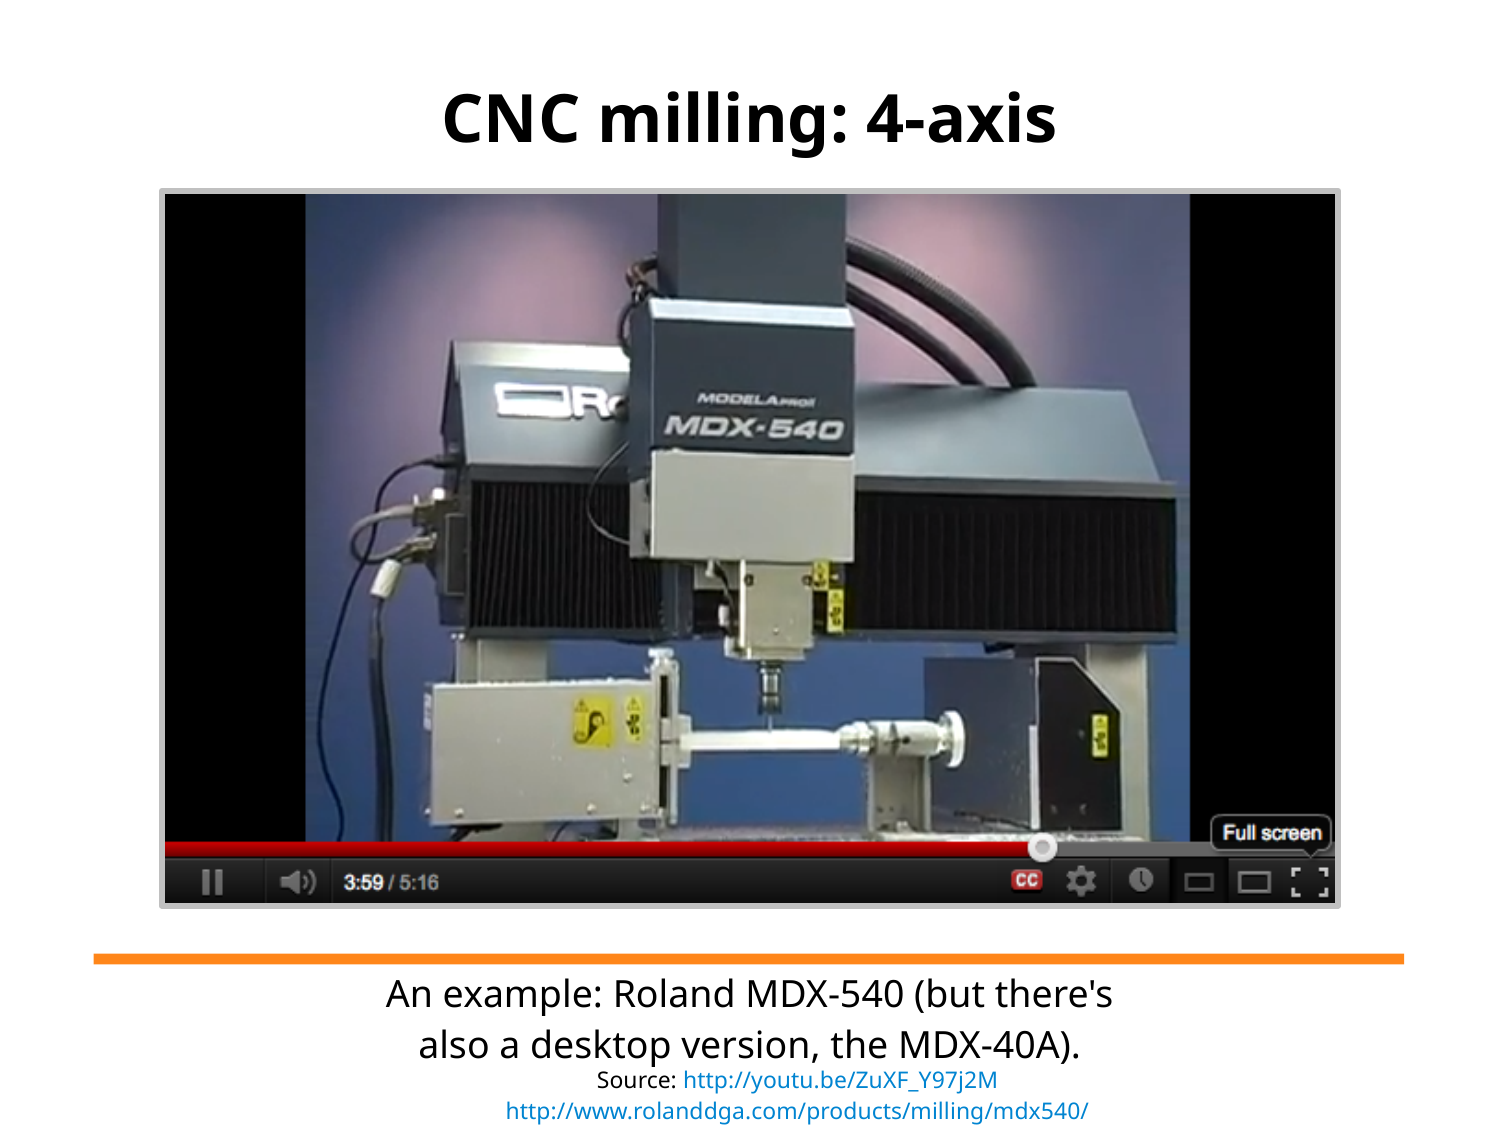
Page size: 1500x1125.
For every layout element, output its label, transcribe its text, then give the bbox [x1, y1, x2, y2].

title CNC milling: 4-axis [75, 44, 1426, 188]
picture [0, 0, 1500, 1125]
text_box Source: http://youtu.be/ZuXF_Y97j2M http://www.rolanddga.com/products/milling/mdx540/ [490, 1073, 1050, 1125]
text_box An example: Roland MDX-540 (but there's also a desktop version, the MDX-40A). [362, 960, 1138, 1073]
